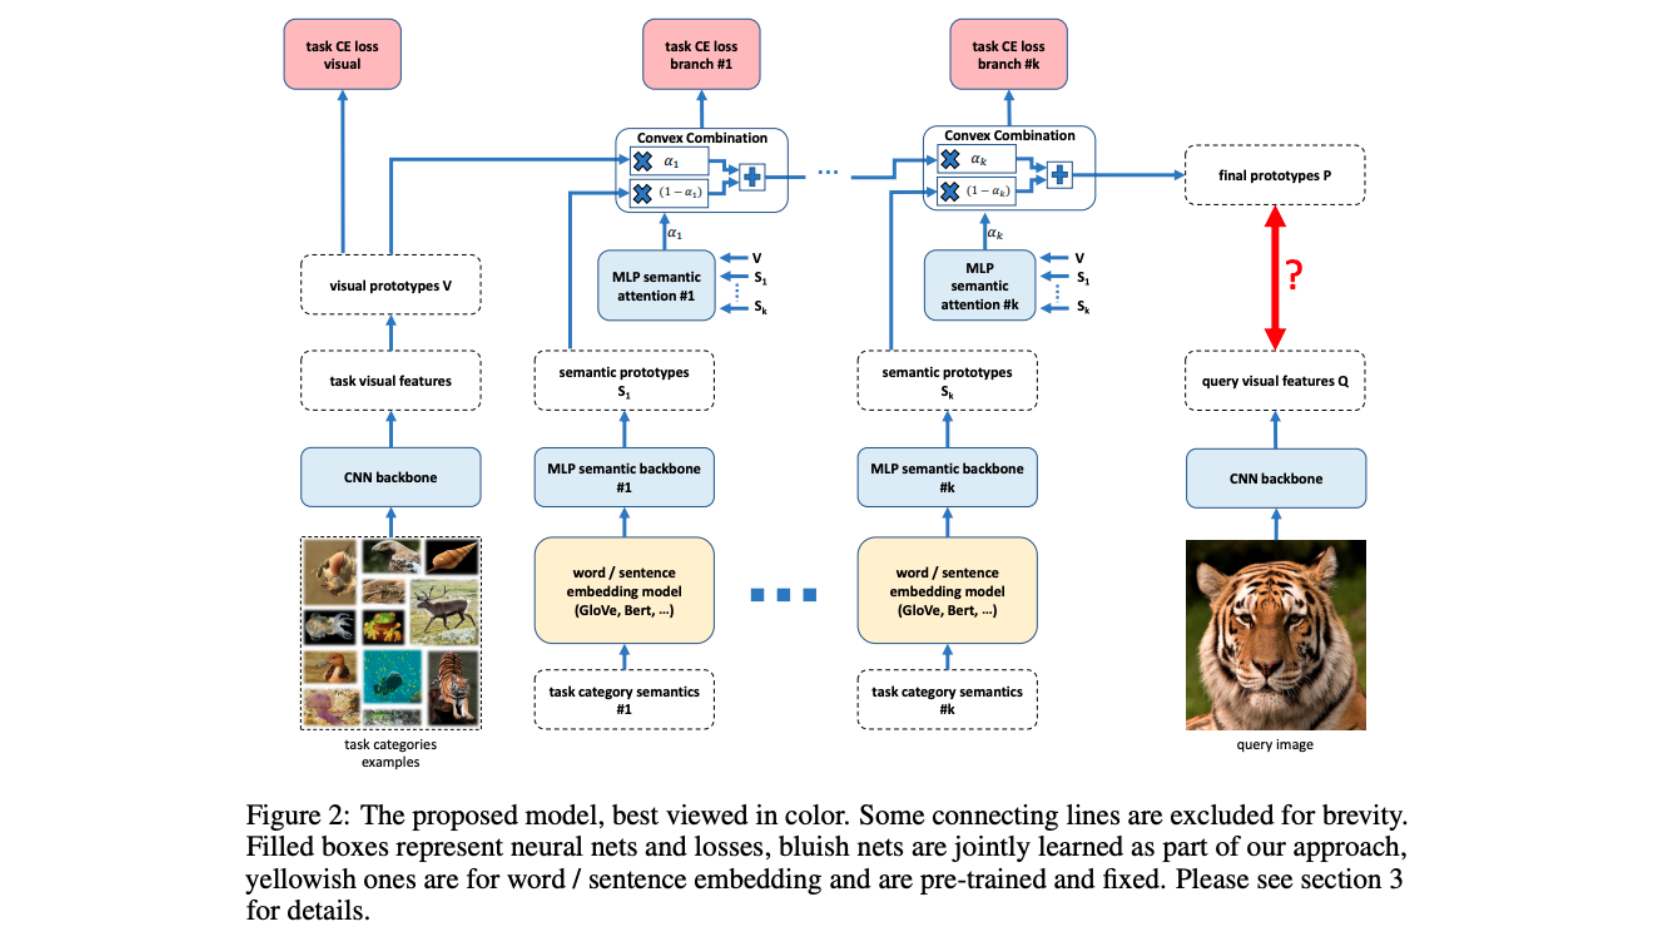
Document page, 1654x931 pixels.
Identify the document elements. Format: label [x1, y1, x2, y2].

picture [234, 0, 1424, 931]
